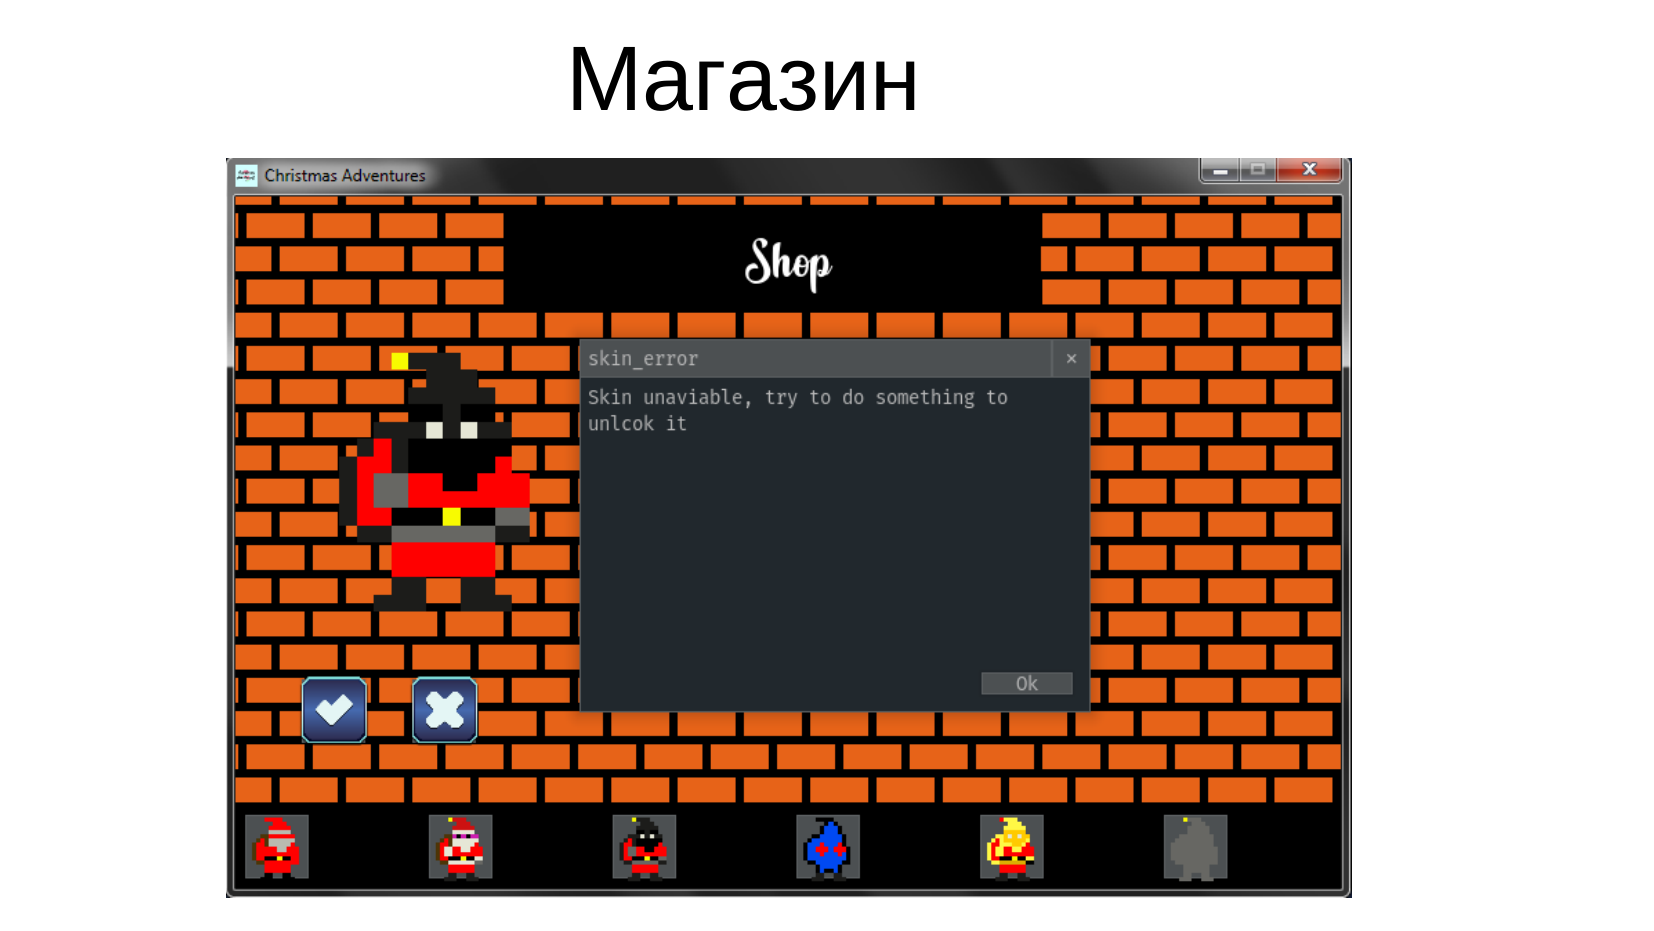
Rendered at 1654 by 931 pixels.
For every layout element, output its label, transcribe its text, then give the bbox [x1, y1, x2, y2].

picture [226, 158, 1352, 898]
title Магазин [0, 0, 1489, 134]
